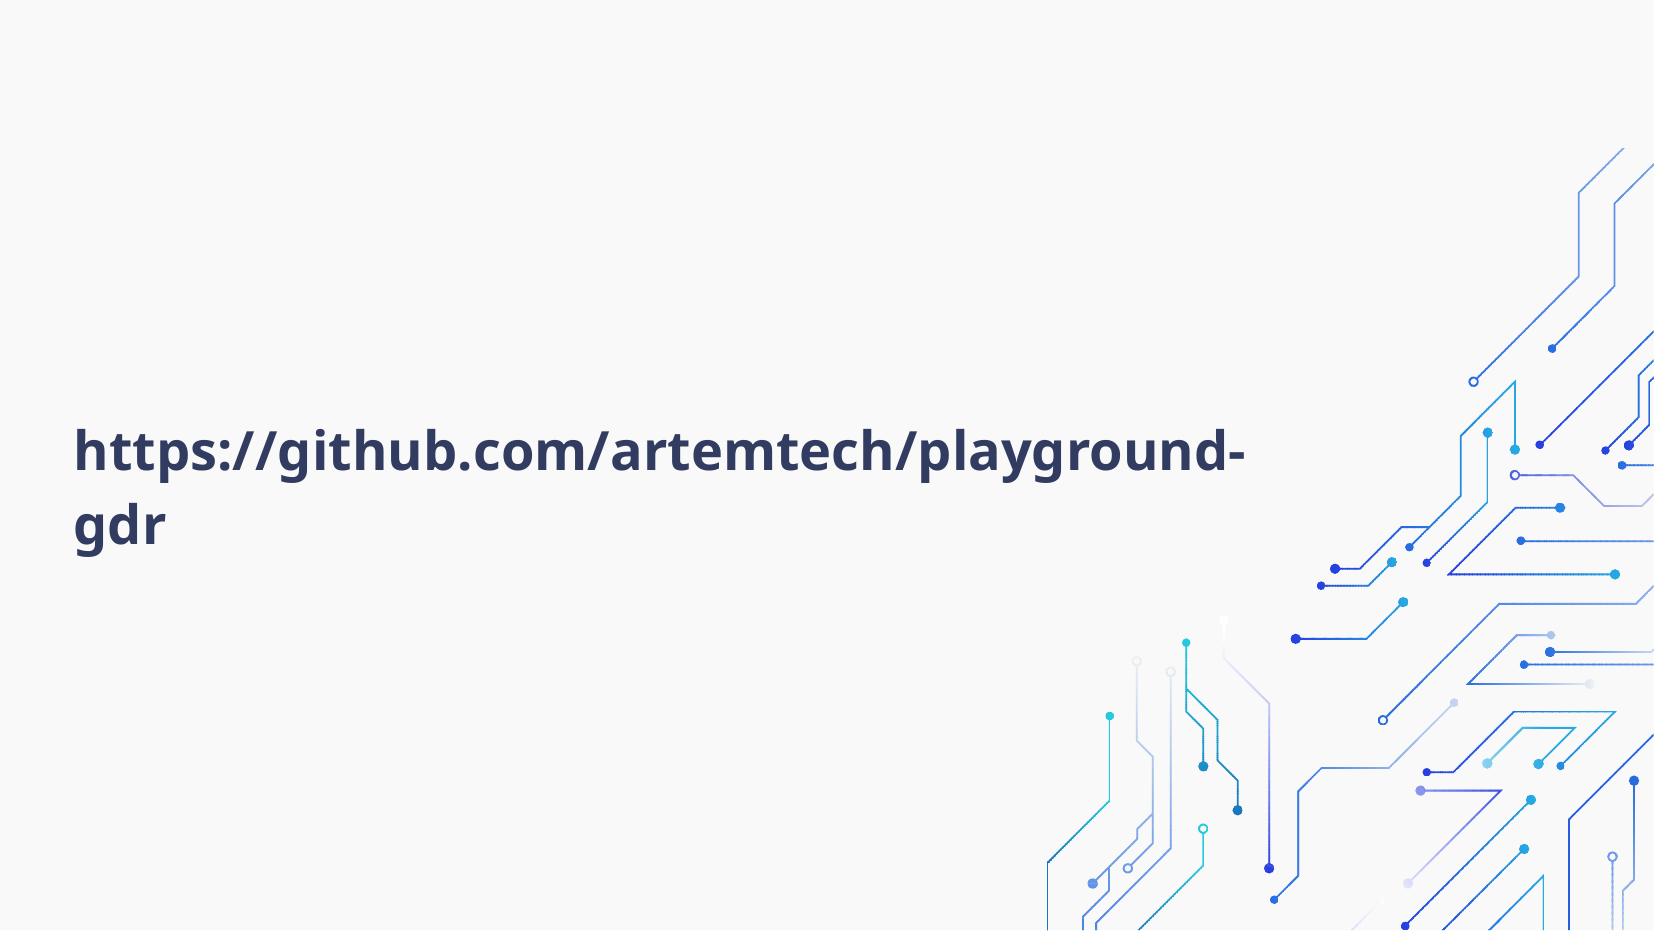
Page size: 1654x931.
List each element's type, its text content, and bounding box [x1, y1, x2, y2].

text_box https://github.com/artemtech/playground-gdr [59, 404, 1288, 610]
